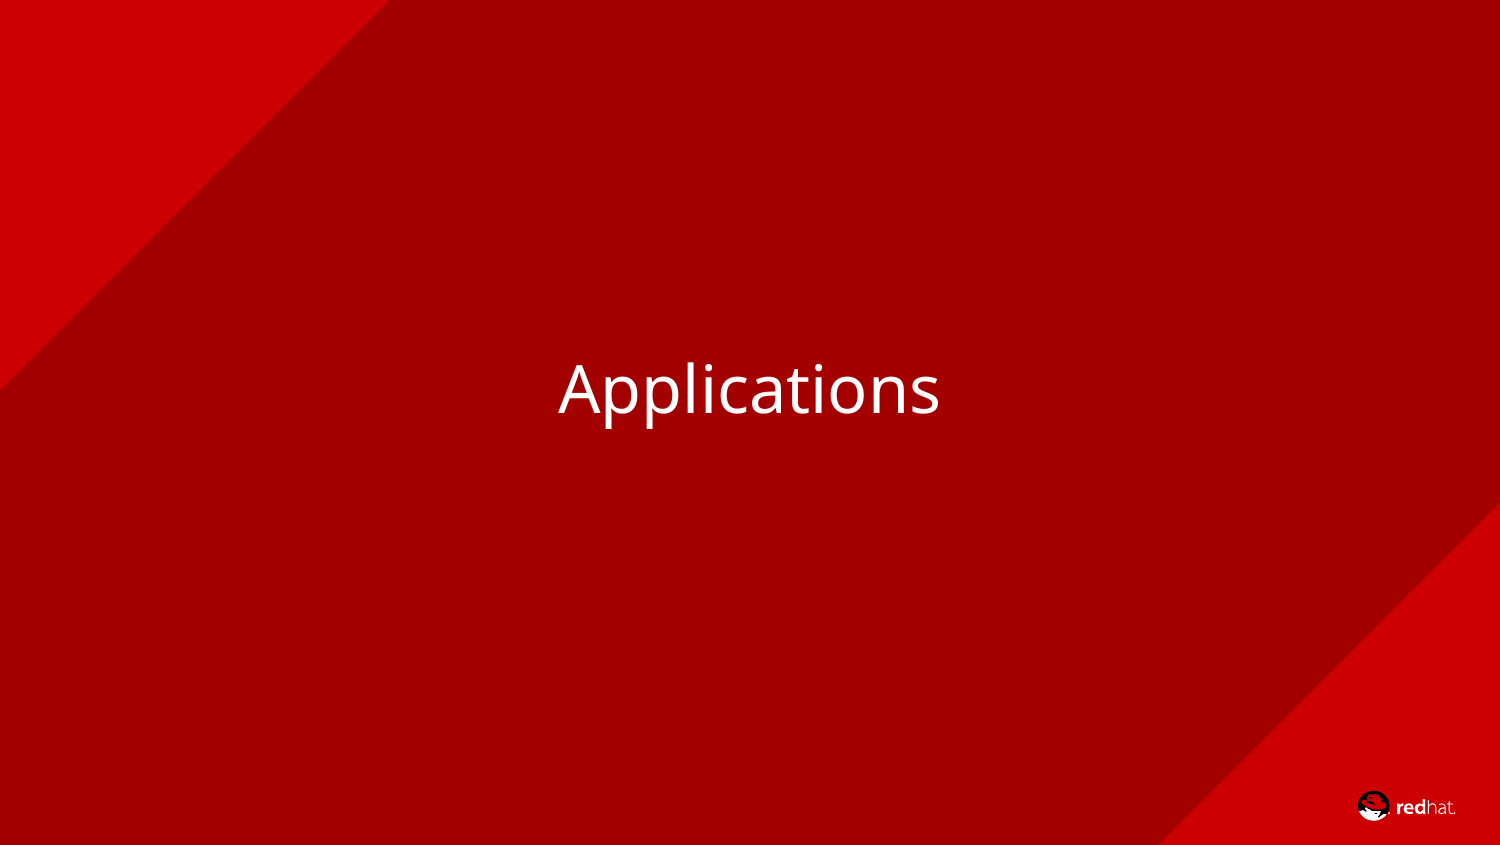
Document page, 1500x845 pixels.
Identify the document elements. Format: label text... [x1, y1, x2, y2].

title Applications [112, 309, 1388, 466]
picture [0, 0, 1500, 845]
